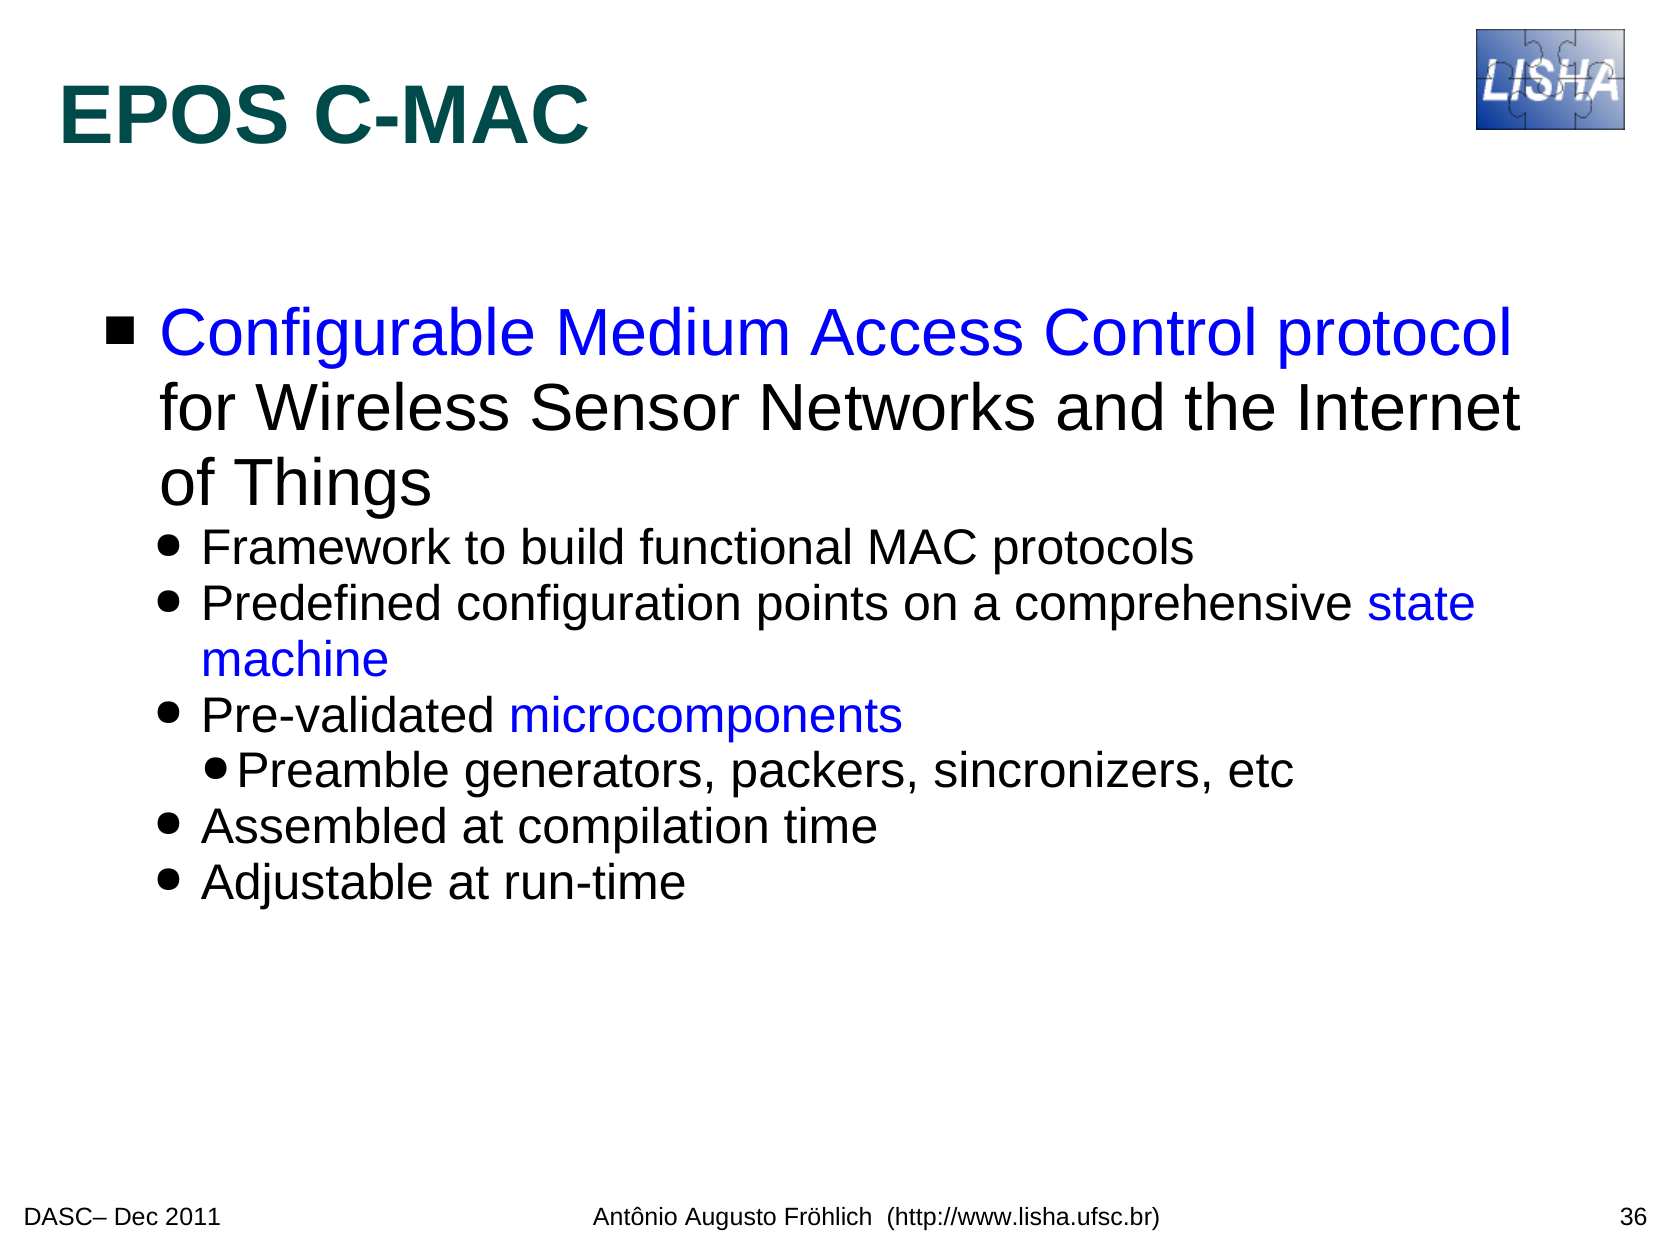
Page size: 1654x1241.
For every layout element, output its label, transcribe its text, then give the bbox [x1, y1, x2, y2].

title EPOS C-MAC [58, 11, 1463, 219]
list Configurable Medium Access Control protocol for Wireless Sensor Networks and the Internet of Things Framework to build functional MAC protocols Predefined configuration points on a comprehensive state machine Pre-validated microcomponents Preamble generators, packers, sincronizers, etc Assembled at compilation time Adjustable at run-time [59, 295, 1595, 1182]
picture [1476, 29, 1625, 130]
